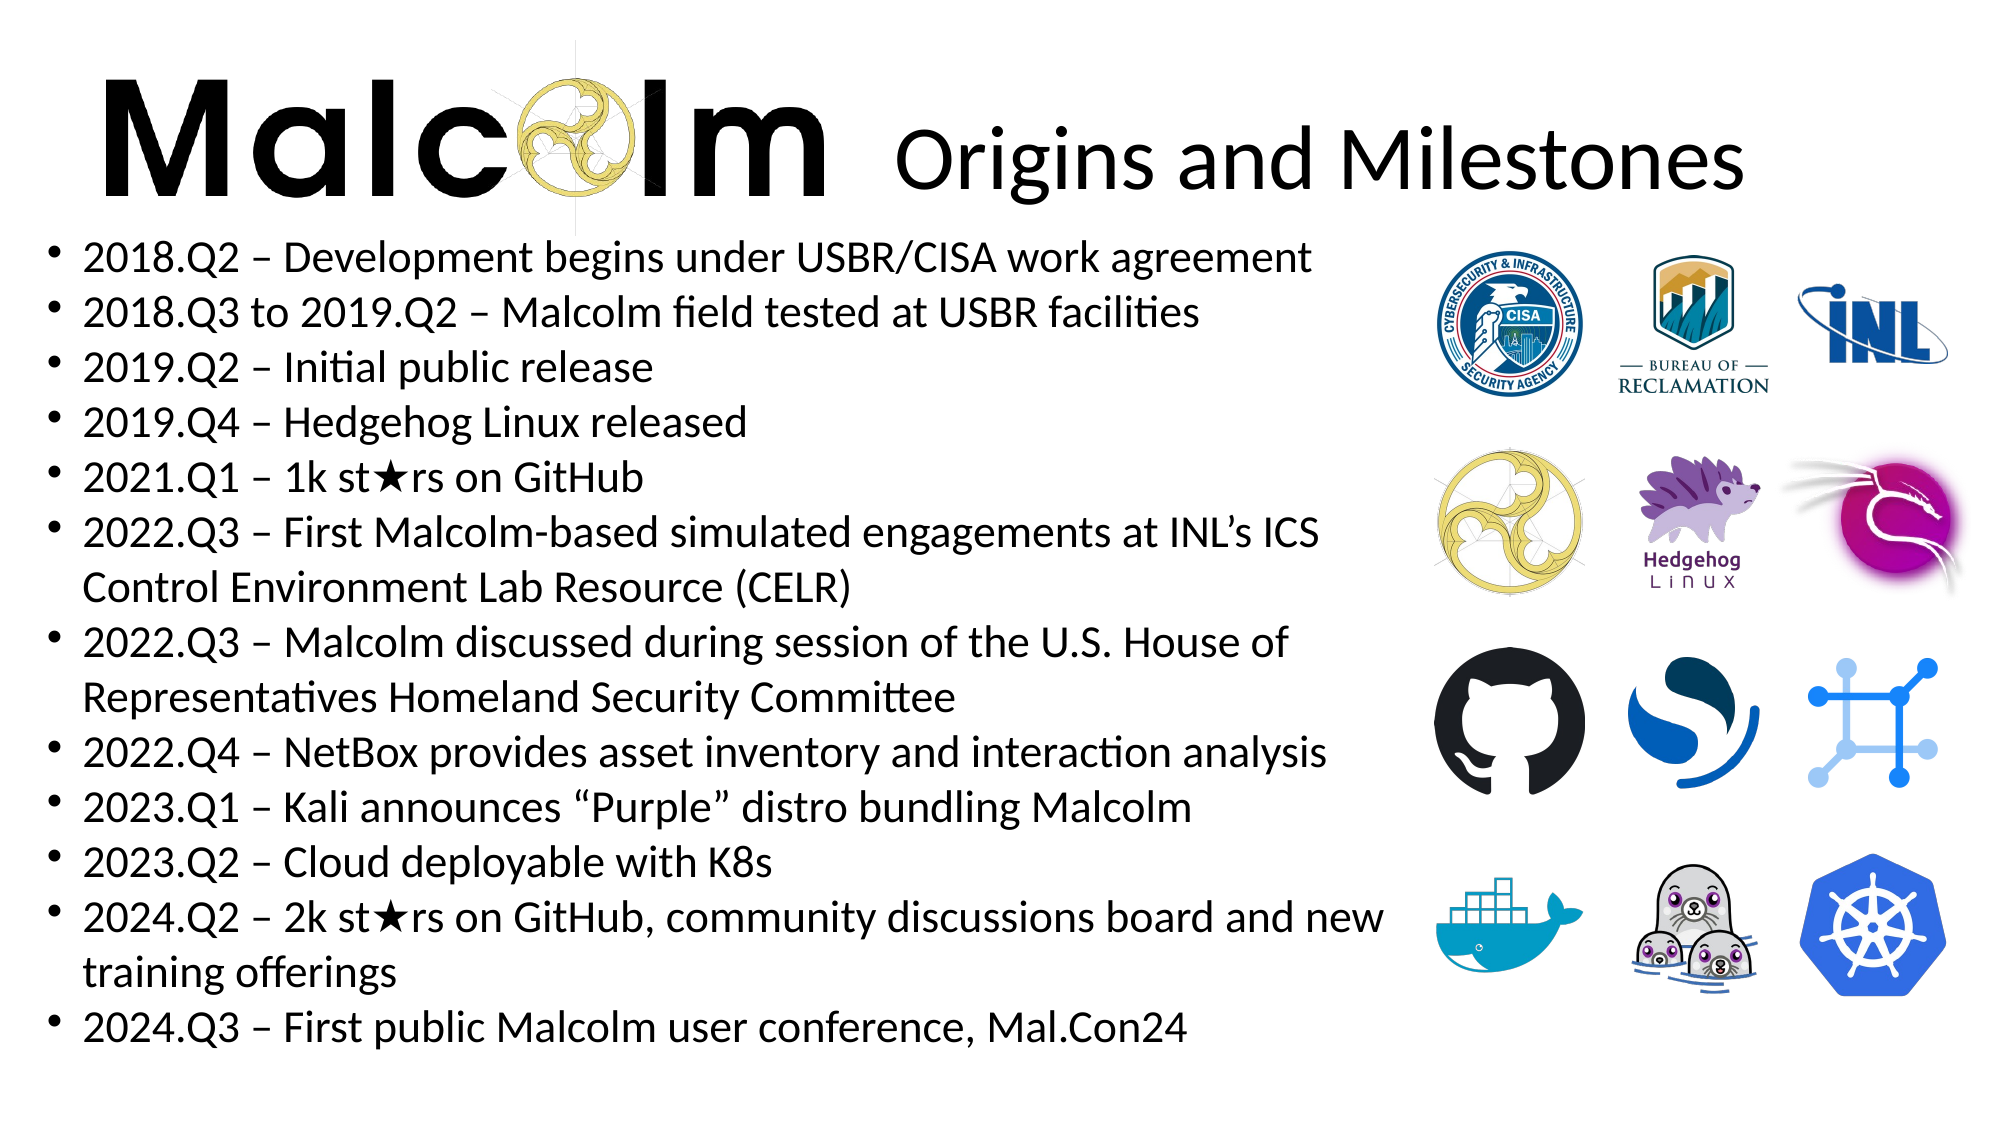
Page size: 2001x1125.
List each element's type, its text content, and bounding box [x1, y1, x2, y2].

picture [1434, 447, 1585, 598]
picture [1656, 258, 1731, 347]
title Origins and Milestones [879, 101, 1859, 218]
picture [1434, 647, 1585, 798]
picture [1595, 624, 1792, 821]
picture [106, 40, 824, 236]
picture [1618, 255, 1769, 393]
picture [1797, 647, 1948, 798]
picture [1797, 283, 1948, 364]
picture [1618, 849, 1769, 1000]
picture [1434, 248, 1585, 399]
picture [1434, 849, 1585, 1000]
picture [1618, 447, 1769, 598]
picture [1797, 851, 1948, 998]
text_box 2018.Q2 – Development begins under USBR/CISA work agreement 2018.Q3 to 2019.Q2 – Malcolm field tested at USBR facilities 2019.Q2 – Initial public release 2019.Q4 – Hedgehog Linux released 2021.Q1 – 1k st★rs on GitHub 2022.Q3 – First Malcolm-based simulated engagements at INL’s ICS Control Environment Lab Resource (CELR) 2022.Q3 – Malcolm discussed during session of the U.S. House of Representatives Homeland Security Committee 2022.Q4 – NetBox provides asset inventory and interaction analysis 2023.Q1 – Kali announces “Purple” distro bundling Malcolm 2023.Q2 – Cloud deployable with K8s 2024.Q2 – 2k st★rs on GitHub, community discussions board and new training offerings 2024.Q3 – First public Malcolm user conference, Mal.Con24 [32, 219, 1416, 1125]
picture [1774, 442, 1971, 602]
